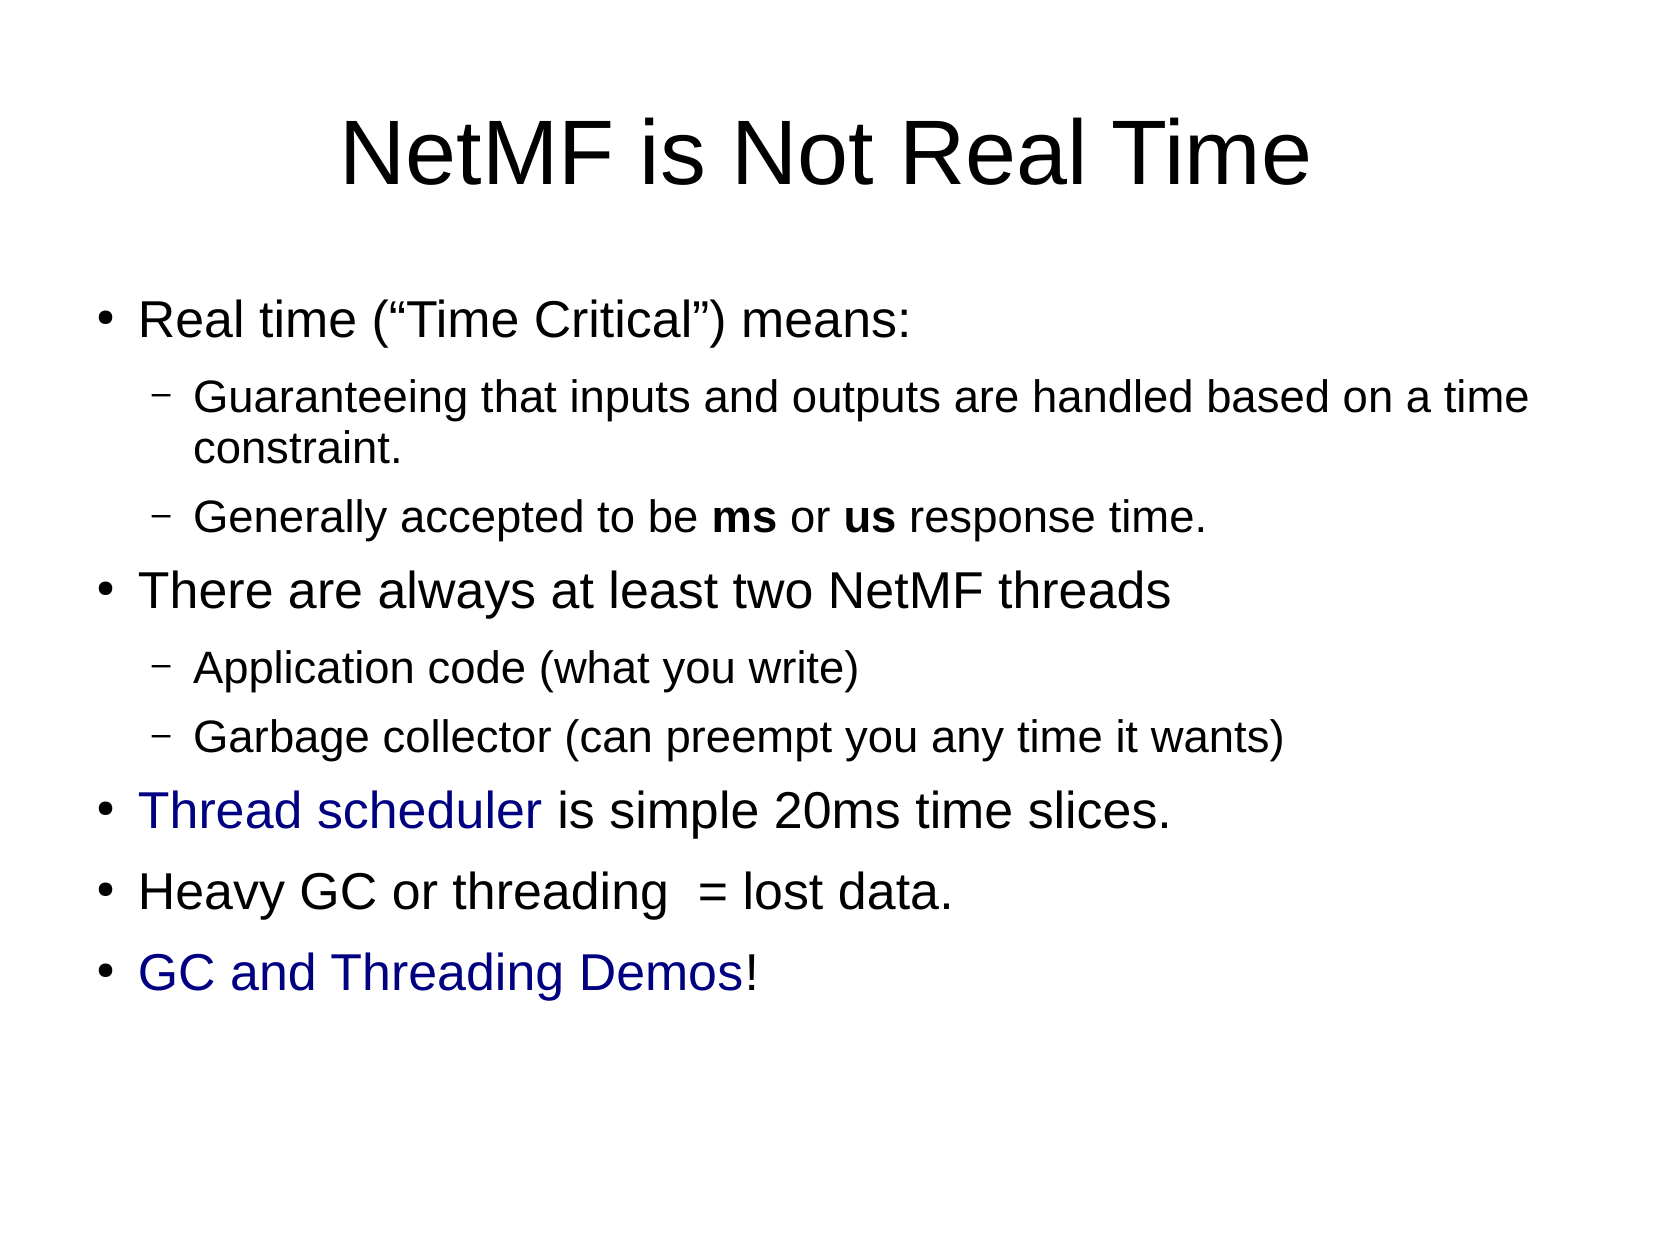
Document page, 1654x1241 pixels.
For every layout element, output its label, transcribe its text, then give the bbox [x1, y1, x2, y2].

list Real time (“Time Critical”) means: Guaranteeing that inputs and outputs are handled based on a time constraint. Generally accepted to be ms or us response time. There are always at least two NetMF threads Application code (what you write) Garbage collector (can preempt you any time it wants) Thread scheduler is simple 20ms time slices. Heavy GC or threading = lost data. GC and Threading Demos! [82, 290, 1571, 1010]
title NetMF is Not Real Time [82, 49, 1571, 257]
